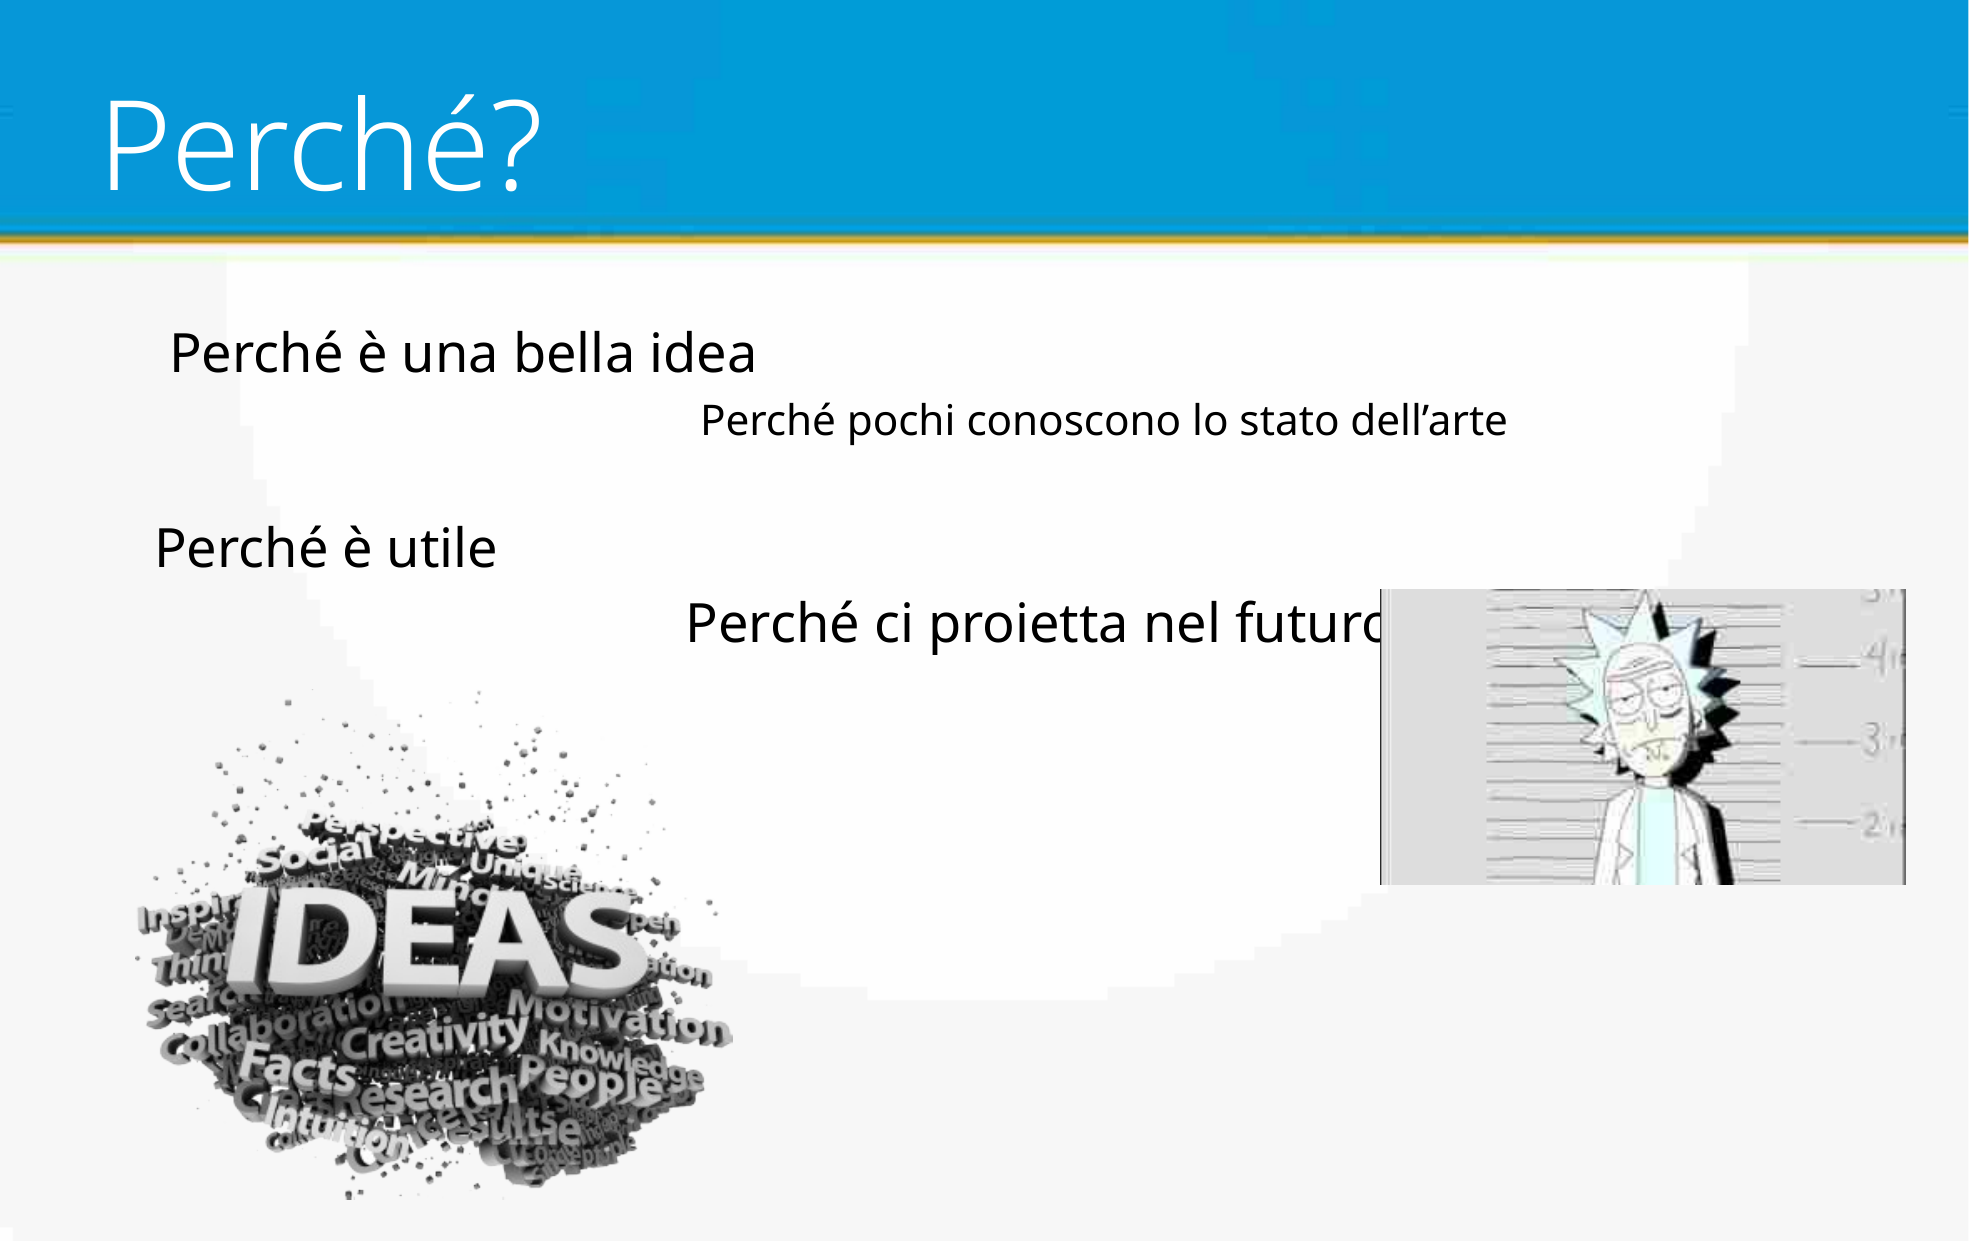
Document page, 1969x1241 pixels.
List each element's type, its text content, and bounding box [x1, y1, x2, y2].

title Perché? [98, 19, 1870, 227]
list Perché ci proietta nel futuro [615, 585, 1612, 676]
picture [0, 232, 1969, 1241]
list Perché è utile [83, 510, 1081, 601]
list Perché è una bella idea [98, 315, 841, 421]
list Perché pochi conoscono lo stato dell’arte [645, 390, 1642, 481]
